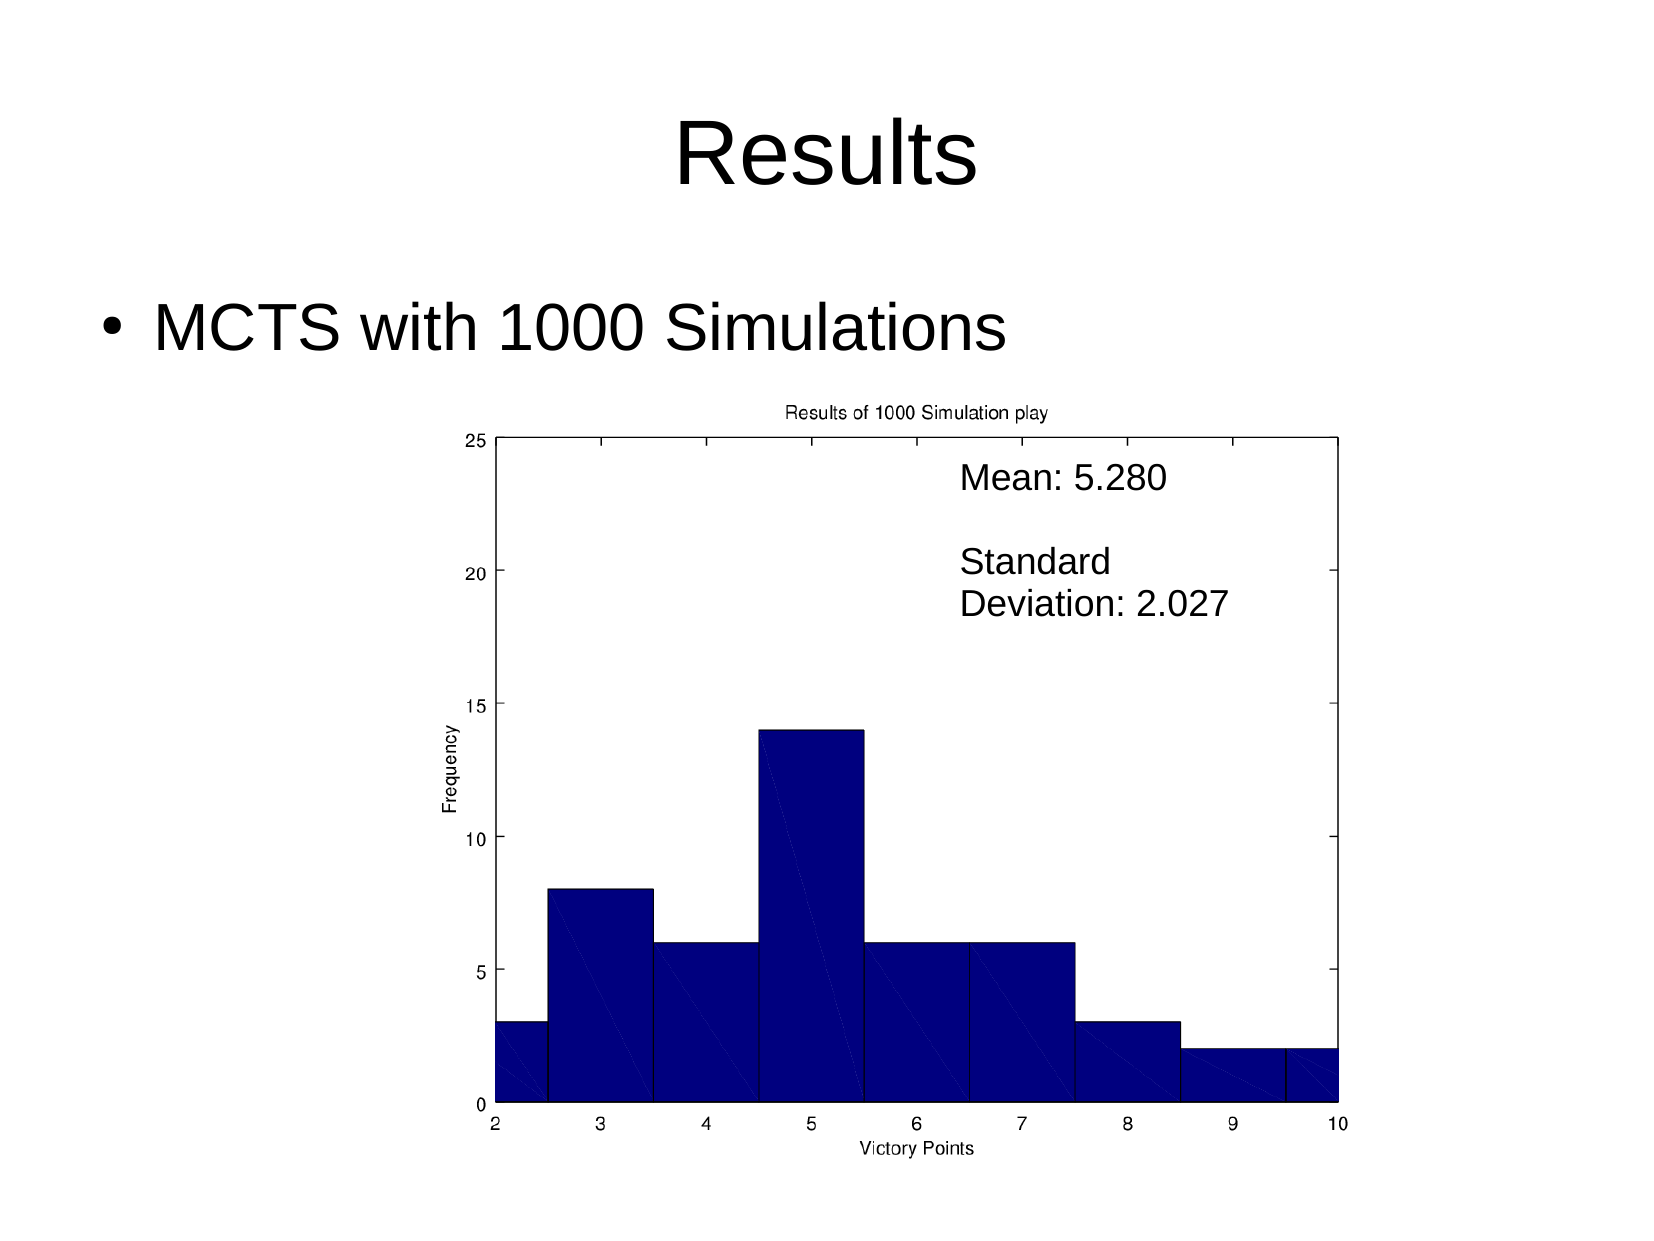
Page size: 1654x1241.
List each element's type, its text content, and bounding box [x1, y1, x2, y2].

title Results [82, 49, 1571, 257]
text_box Mean: 5.280 Standard Deviation: 2.027 [944, 448, 1276, 632]
picture [354, 376, 1441, 1193]
list MCTS with 1000 Simulations [82, 290, 1571, 1010]
